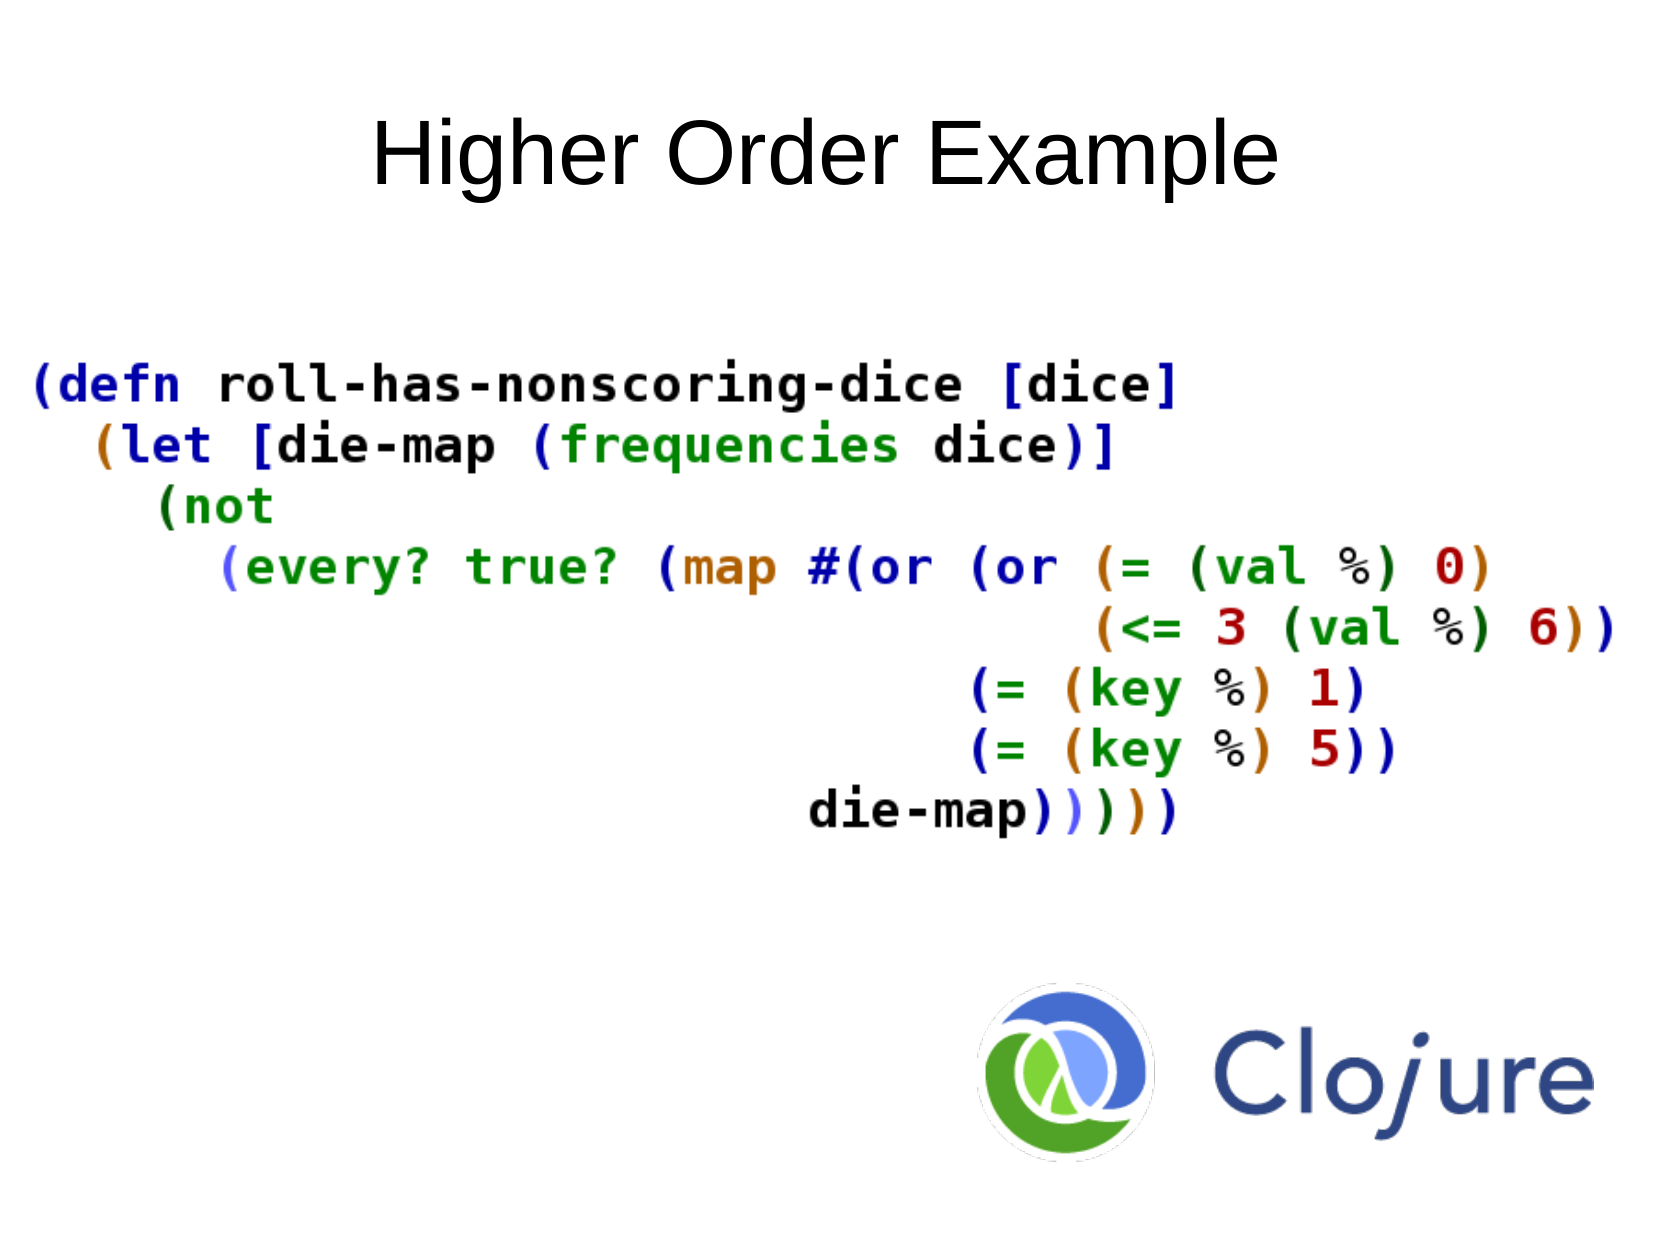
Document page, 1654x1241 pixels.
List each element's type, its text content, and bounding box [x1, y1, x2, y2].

title Higher Order Example [82, 56, 1571, 250]
picture [31, 354, 1625, 857]
picture [975, 981, 1594, 1163]
